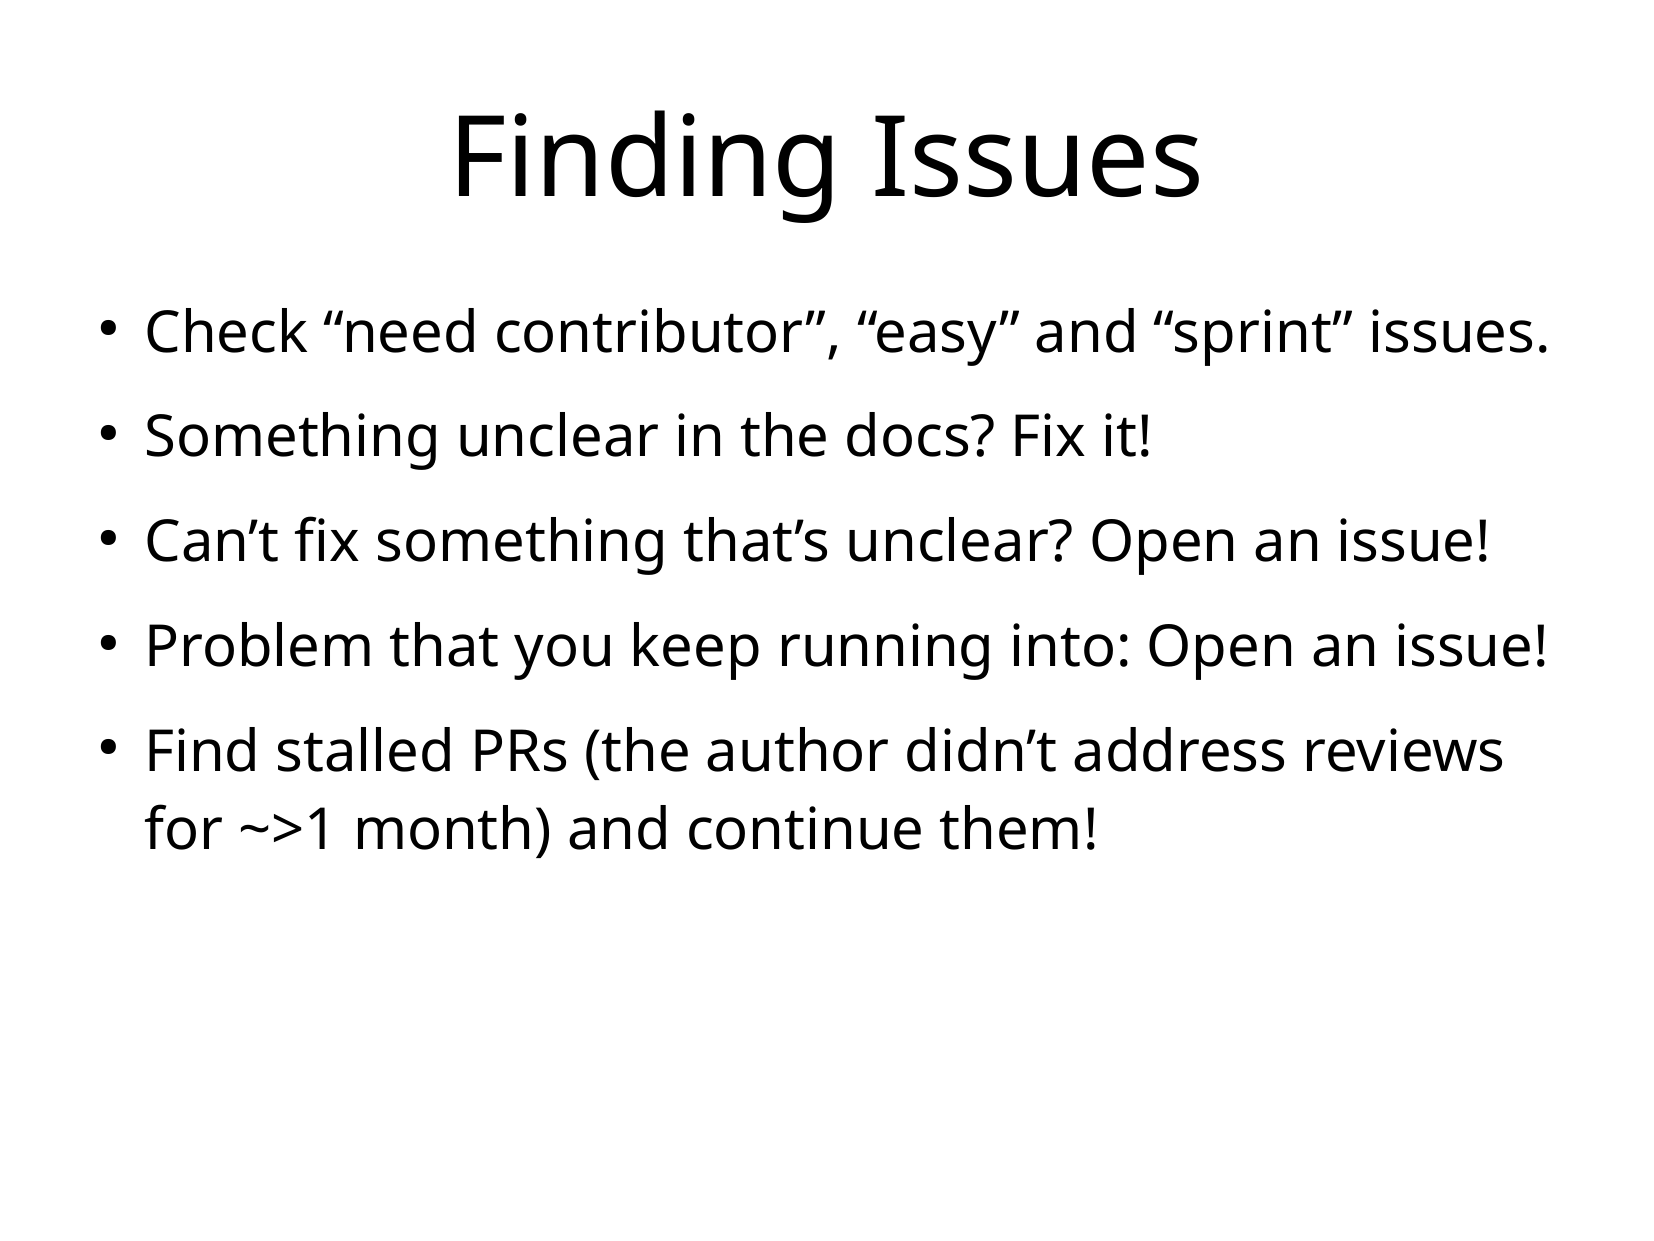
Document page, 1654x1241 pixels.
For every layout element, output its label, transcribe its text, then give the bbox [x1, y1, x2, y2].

list Check “need contributor”, “easy” and “sprint” issues. Something unclear in the docs? Fix it! Can’t fix something that’s unclear? Open an issue! Problem that you keep running into: Open an issue! Find stalled PRs (the author didn’t address reviews for ~>1 month) and continue them! [82, 290, 1571, 1010]
title Finding Issues [82, 49, 1571, 257]
